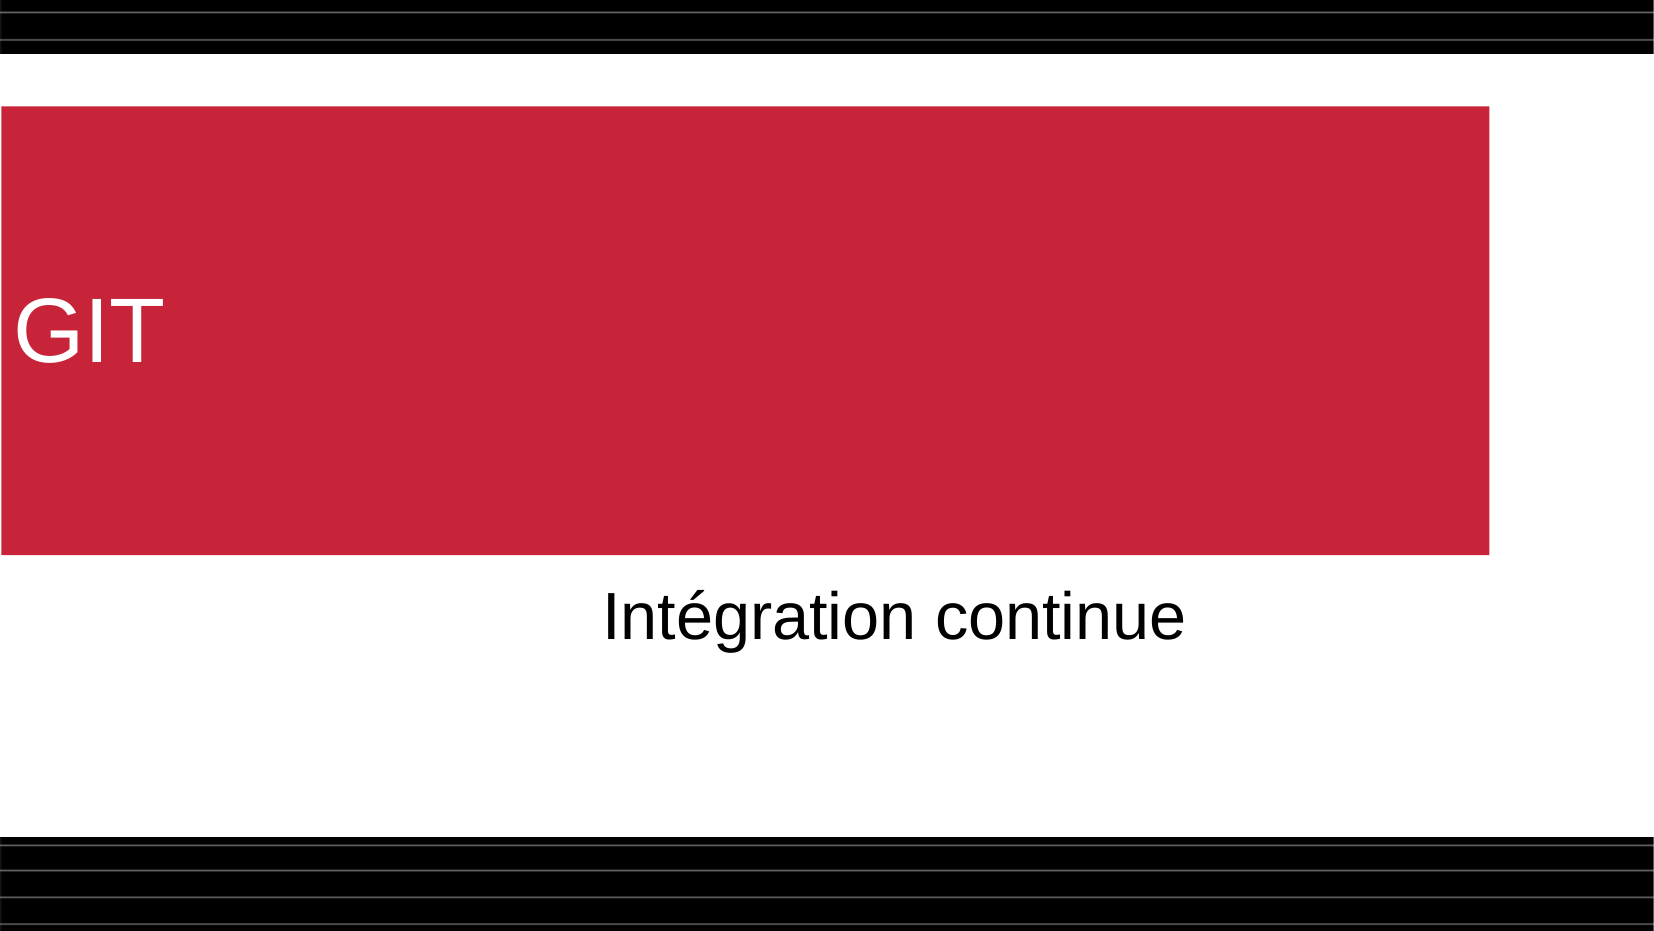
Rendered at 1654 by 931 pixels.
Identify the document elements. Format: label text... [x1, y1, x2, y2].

picture [0, 0, 1654, 54]
picture [0, 837, 1654, 931]
subtitle Intégration continue [602, 578, 1465, 792]
title GIT [1, 106, 1490, 556]
